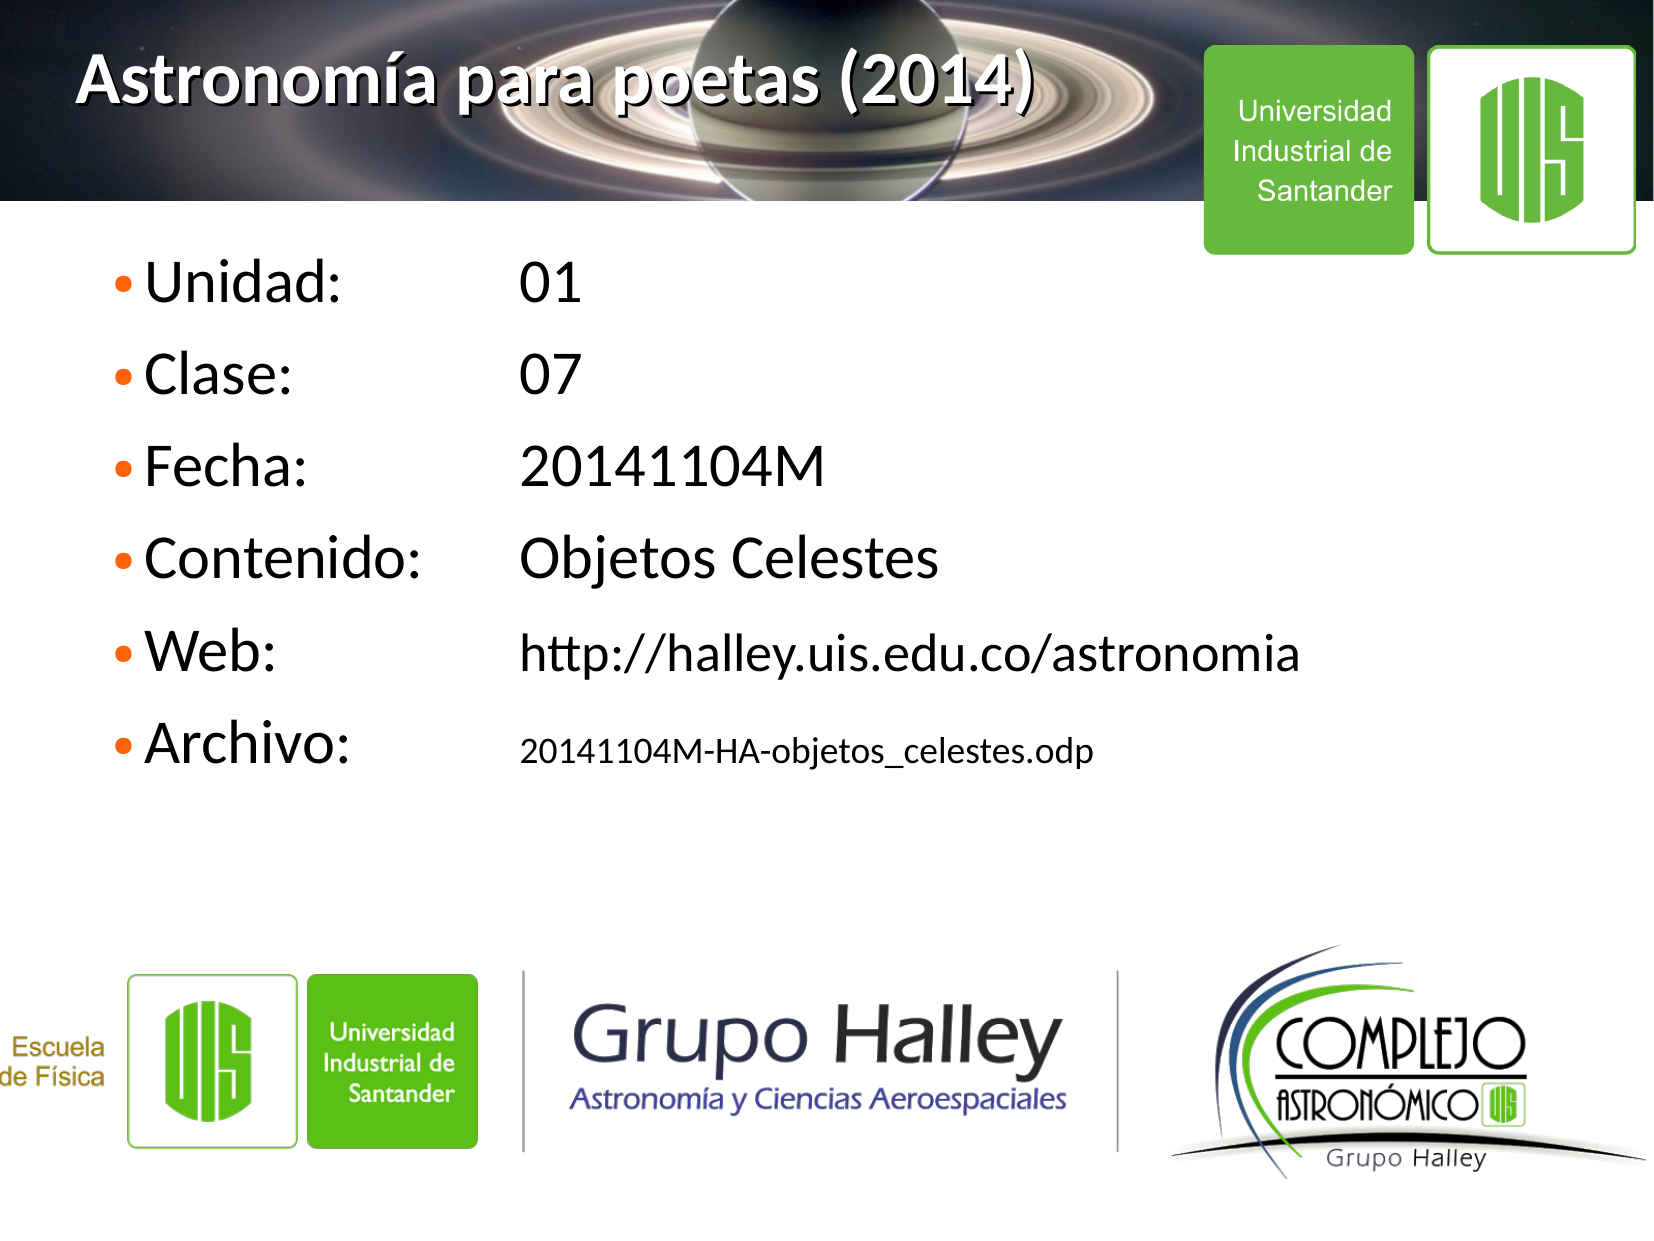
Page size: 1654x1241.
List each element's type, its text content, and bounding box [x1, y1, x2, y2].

list Unidad: 01 Clase: 07 Fecha: 20141104M Contenido: Objetos Celestes Web: http://halley.uis.edu.co/astronomia Archivo: 20141104M-HA-objetos_celestes.odp [82, 255, 1571, 944]
picture [0, 944, 1654, 1179]
title Astronomía para poetas (2014) [75, 19, 1564, 151]
picture [0, 0, 1654, 256]
